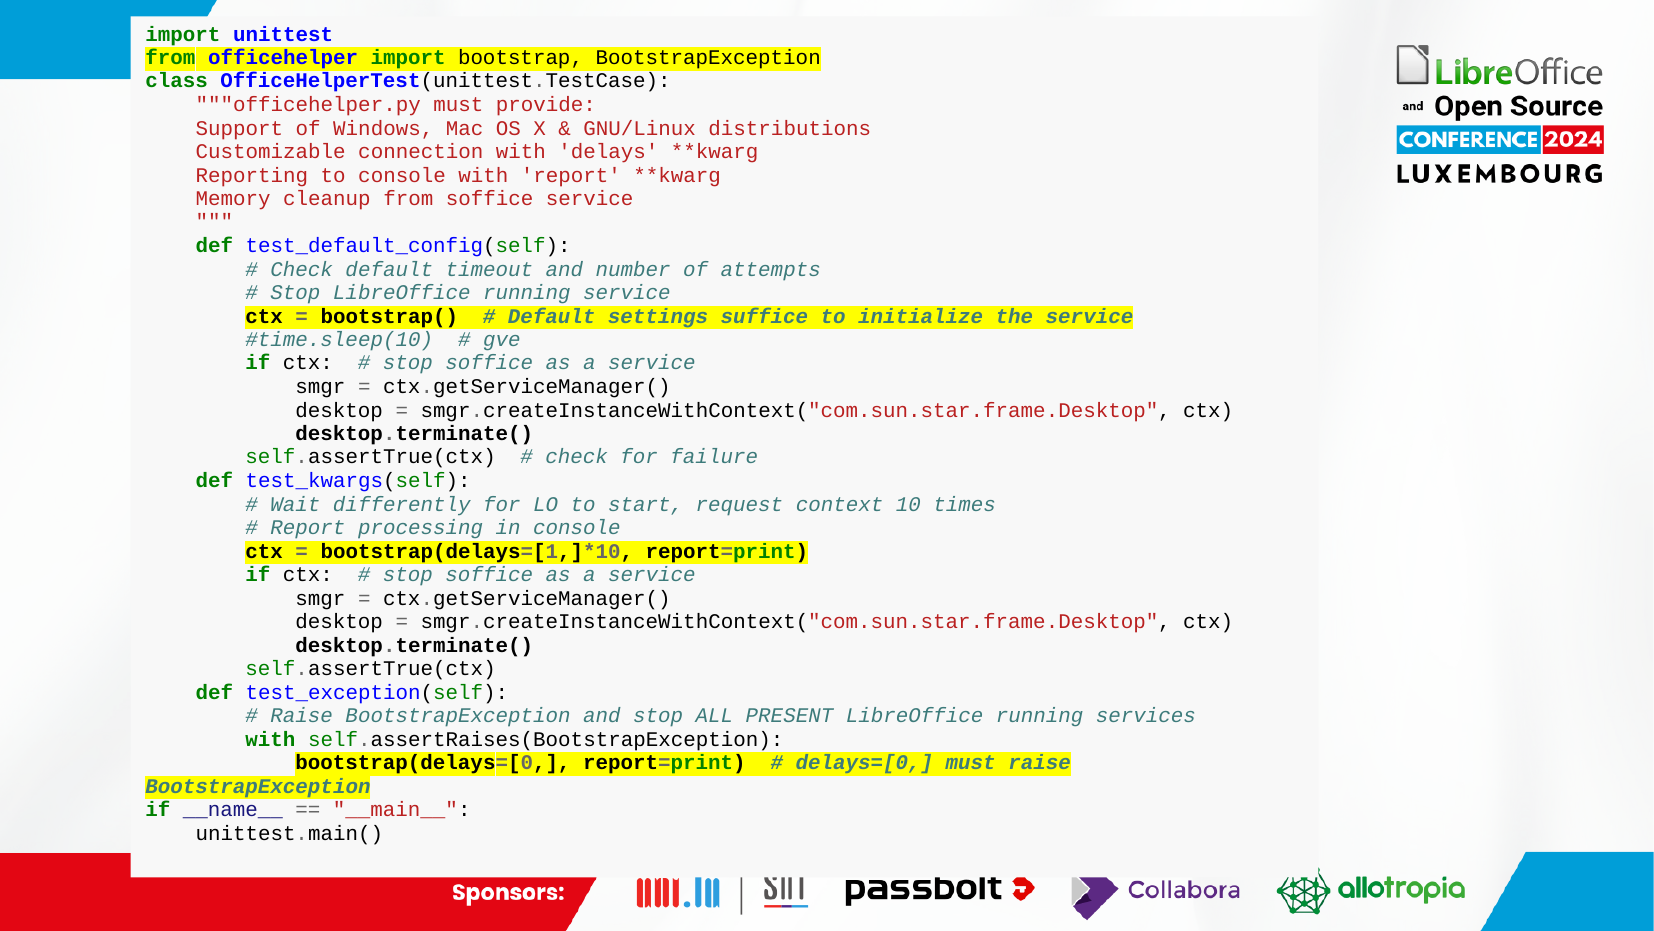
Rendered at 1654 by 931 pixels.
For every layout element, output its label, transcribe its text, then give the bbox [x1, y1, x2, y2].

picture [0, 0, 1654, 931]
text_box import unittest from officehelper import bootstrap, BootstrapException class OfficeHelperTest(unittest.TestCase): """officehelper.py must provide: Support of Windows, Mac OS X & GNU/Linux distributions Customizable connection with 'delays' **kwarg Reporting to console with 'report' **kwarg Memory cleanup from soffice service """ def test_default_config(self): # Check default timeout and number of attempts # Stop LibreOffice running service ctx = bootstrap() # Default settings suffice to initialize the service #time.sleep(10) # gve if ctx: # stop soffice as a service smgr = ctx.getServiceManager() desktop = smgr.createInstanceWithContext("com.sun.star.frame.Desktop", ctx) desktop.terminate() self.assertTrue(ctx) # check for failure def test_kwargs(self): # Wait differently for LO to start, request context 10 times # Report processing in console ctx = bootstrap(delays=[1,]*10, report=print) if ctx: # stop soffice as a service smgr = ctx.getServiceManager() desktop = smgr.createInstanceWithContext("com.sun.star.frame.Desktop", ctx) desktop.terminate() self.assertTrue(ctx) def test_exception(self): # Raise BootstrapException and stop ALL PRESENT LibreOffice running services with self.assertRaises(BootstrapException): bootstrap(delays=[0,], report=print) # delays=[0,] must raise BootstrapException if __name__ == "__main__": unittest.main() [130, 16, 1319, 854]
